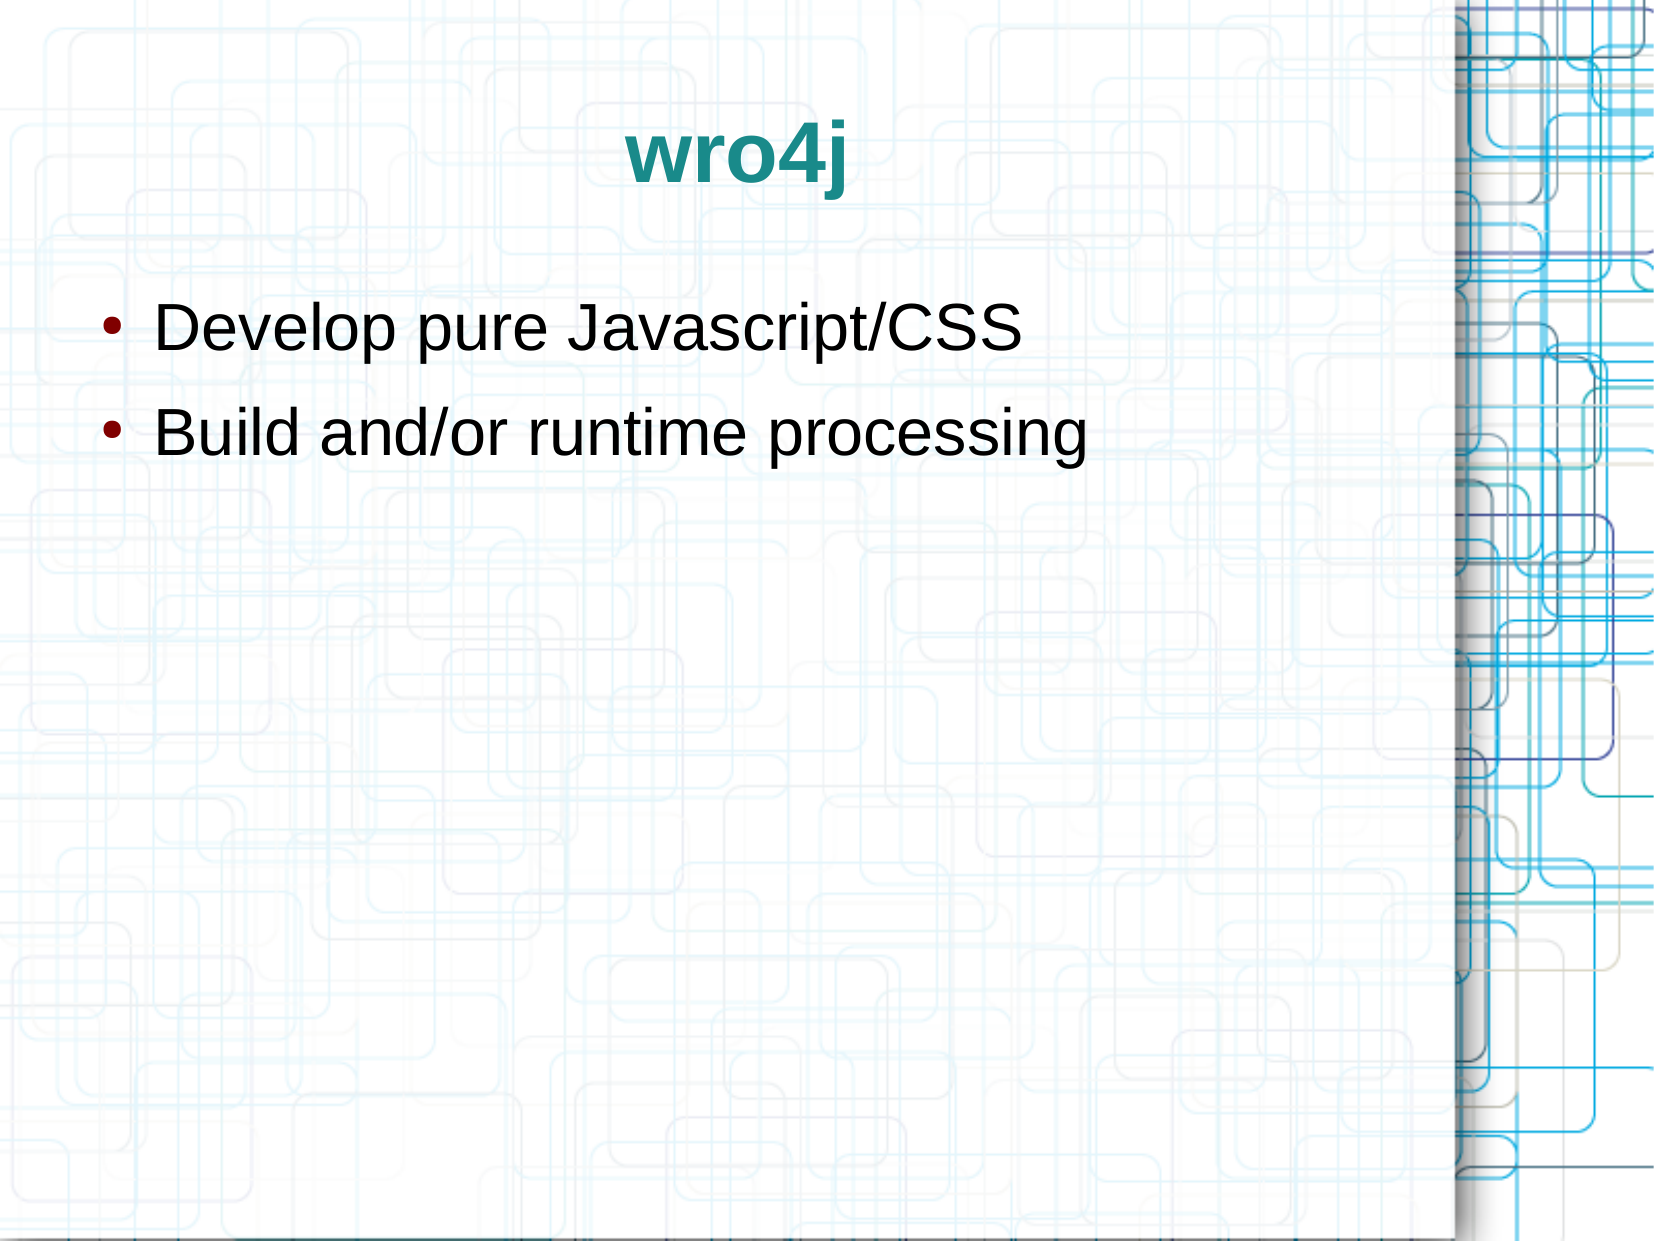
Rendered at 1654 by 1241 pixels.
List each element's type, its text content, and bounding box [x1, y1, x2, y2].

title wro4j [59, 49, 1418, 257]
picture [0, 0, 1654, 1241]
list Develop pure Javascript/CSS Build and/or runtime processing [82, 290, 1418, 1109]
